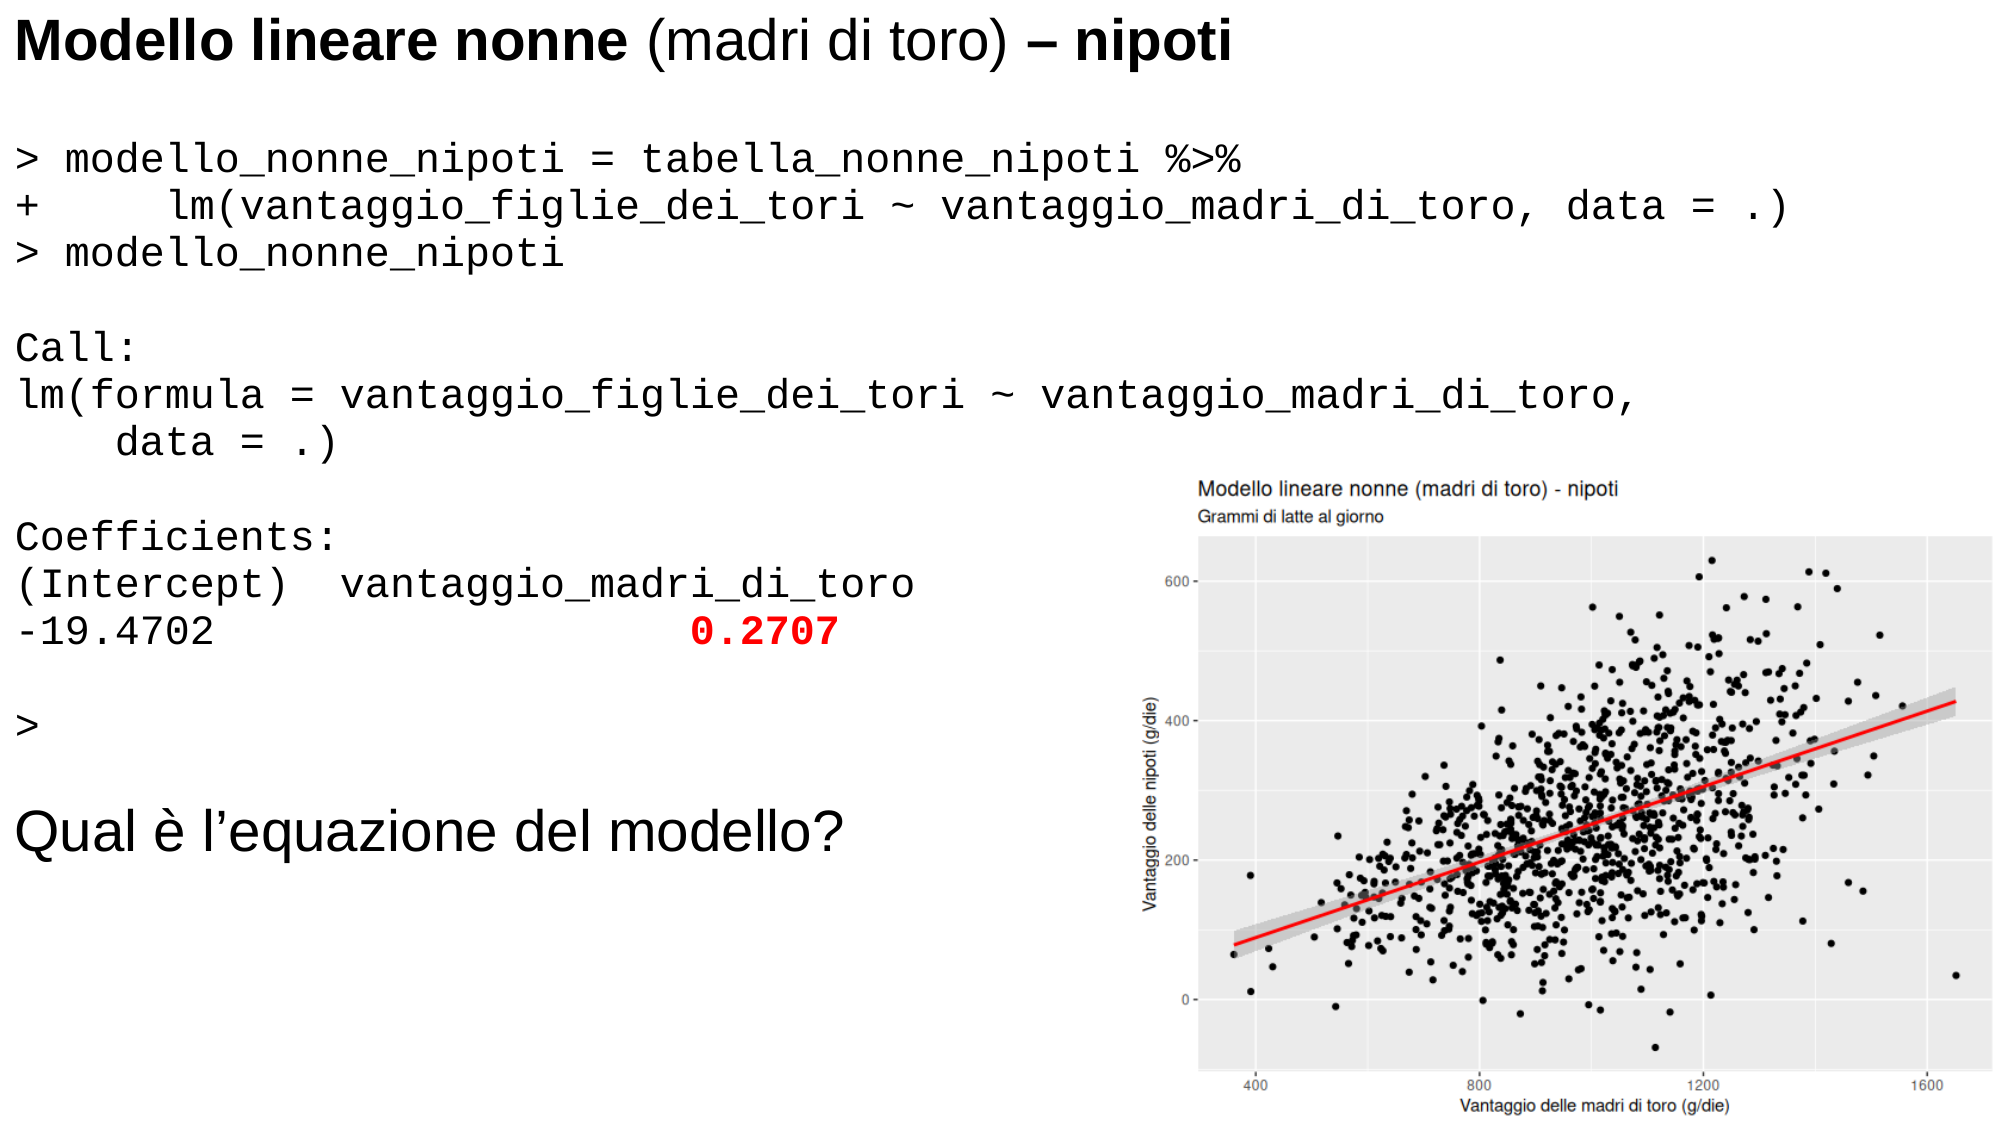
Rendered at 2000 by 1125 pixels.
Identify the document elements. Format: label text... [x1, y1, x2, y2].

picture [1134, 472, 2000, 1125]
text_box Modello lineare nonne (madri di toro) – nipoti > modello_nonne_nipoti = tabella_nonne_nipoti %>% + lm(vantaggio_figlie_dei_tori ~ vantaggio_madri_di_toro, data = .) > modello_nonne_nipoti Call: lm(formula = vantaggio_figlie_dei_tori ~ vantaggio_madri_di_toro, data = .) Coefficients: (Intercept) vantaggio_madri_di_toro -19.4702 0.2707 > Qual è l’equazione del modello? [0, 0, 1979, 872]
